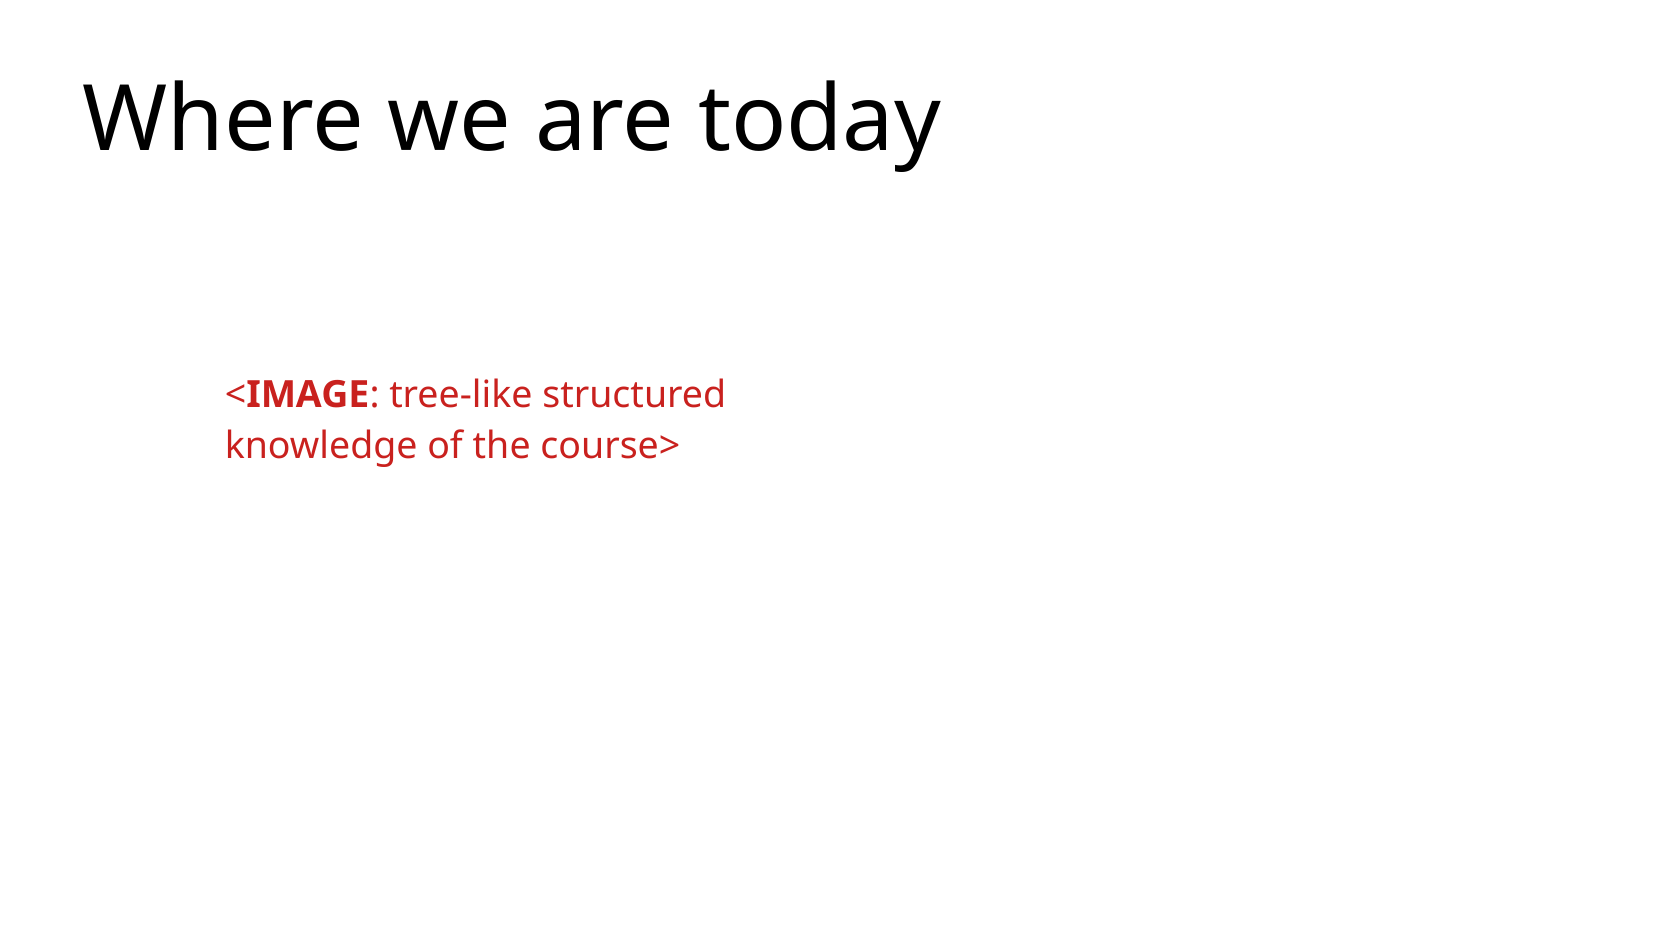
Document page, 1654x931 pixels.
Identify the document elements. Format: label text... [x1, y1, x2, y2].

text_box <IMAGE: tree-like structured knowledge of the course> [210, 360, 886, 468]
title Where we are today [82, 37, 1571, 193]
